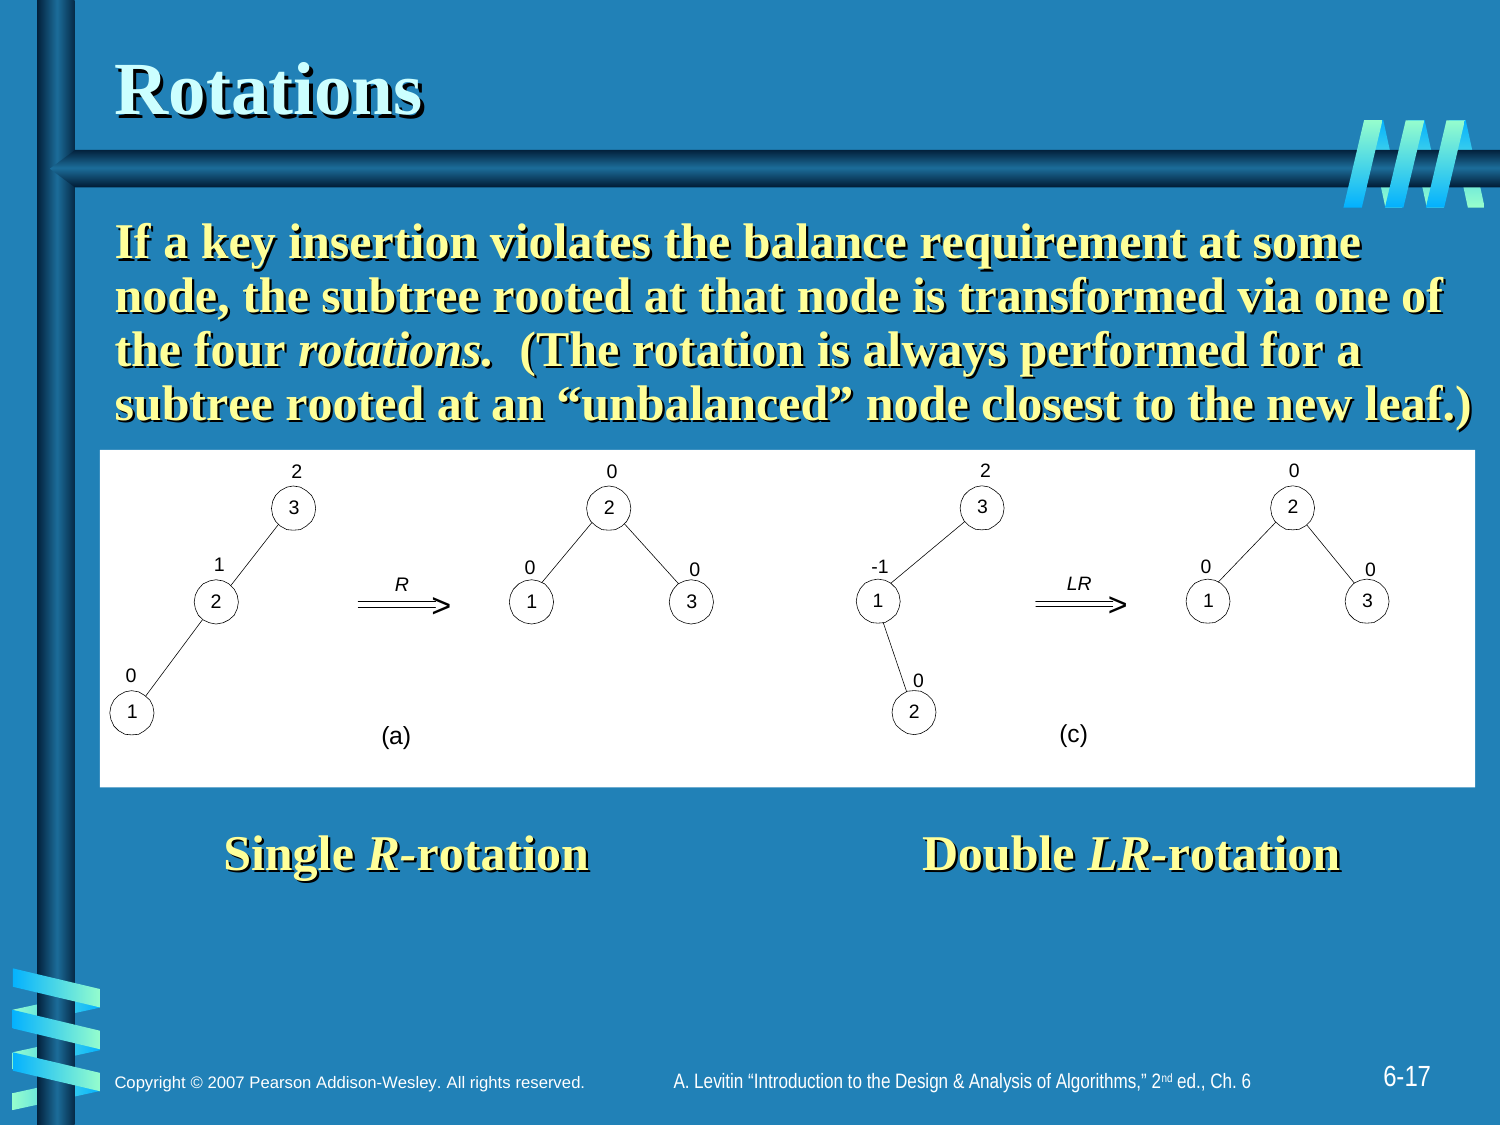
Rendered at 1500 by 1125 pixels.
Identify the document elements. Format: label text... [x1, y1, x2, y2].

picture [0, 450, 1500, 760]
list If a key insertion violates the balance requirement at some node, the subtree rooted at that node is transformed via one of the four rotations. (The rotation is always performed for a subtree rooted at an “unbalanced” node closest to the new leaf.) [99, 759, 1500, 1013]
title Rotations [99, 24, 1345, 138]
text_box Double LR-rotation [875, 812, 1388, 888]
text_box Single R-rotation [187, 812, 625, 888]
list If a key insertion violates the balance requirement at some node, the subtree rooted at that node is transformed via one of the four rotations. (The rotation is always performed for a subtree rooted at an “unbalanced” node closest to the new leaf.) [99, 207, 1500, 450]
